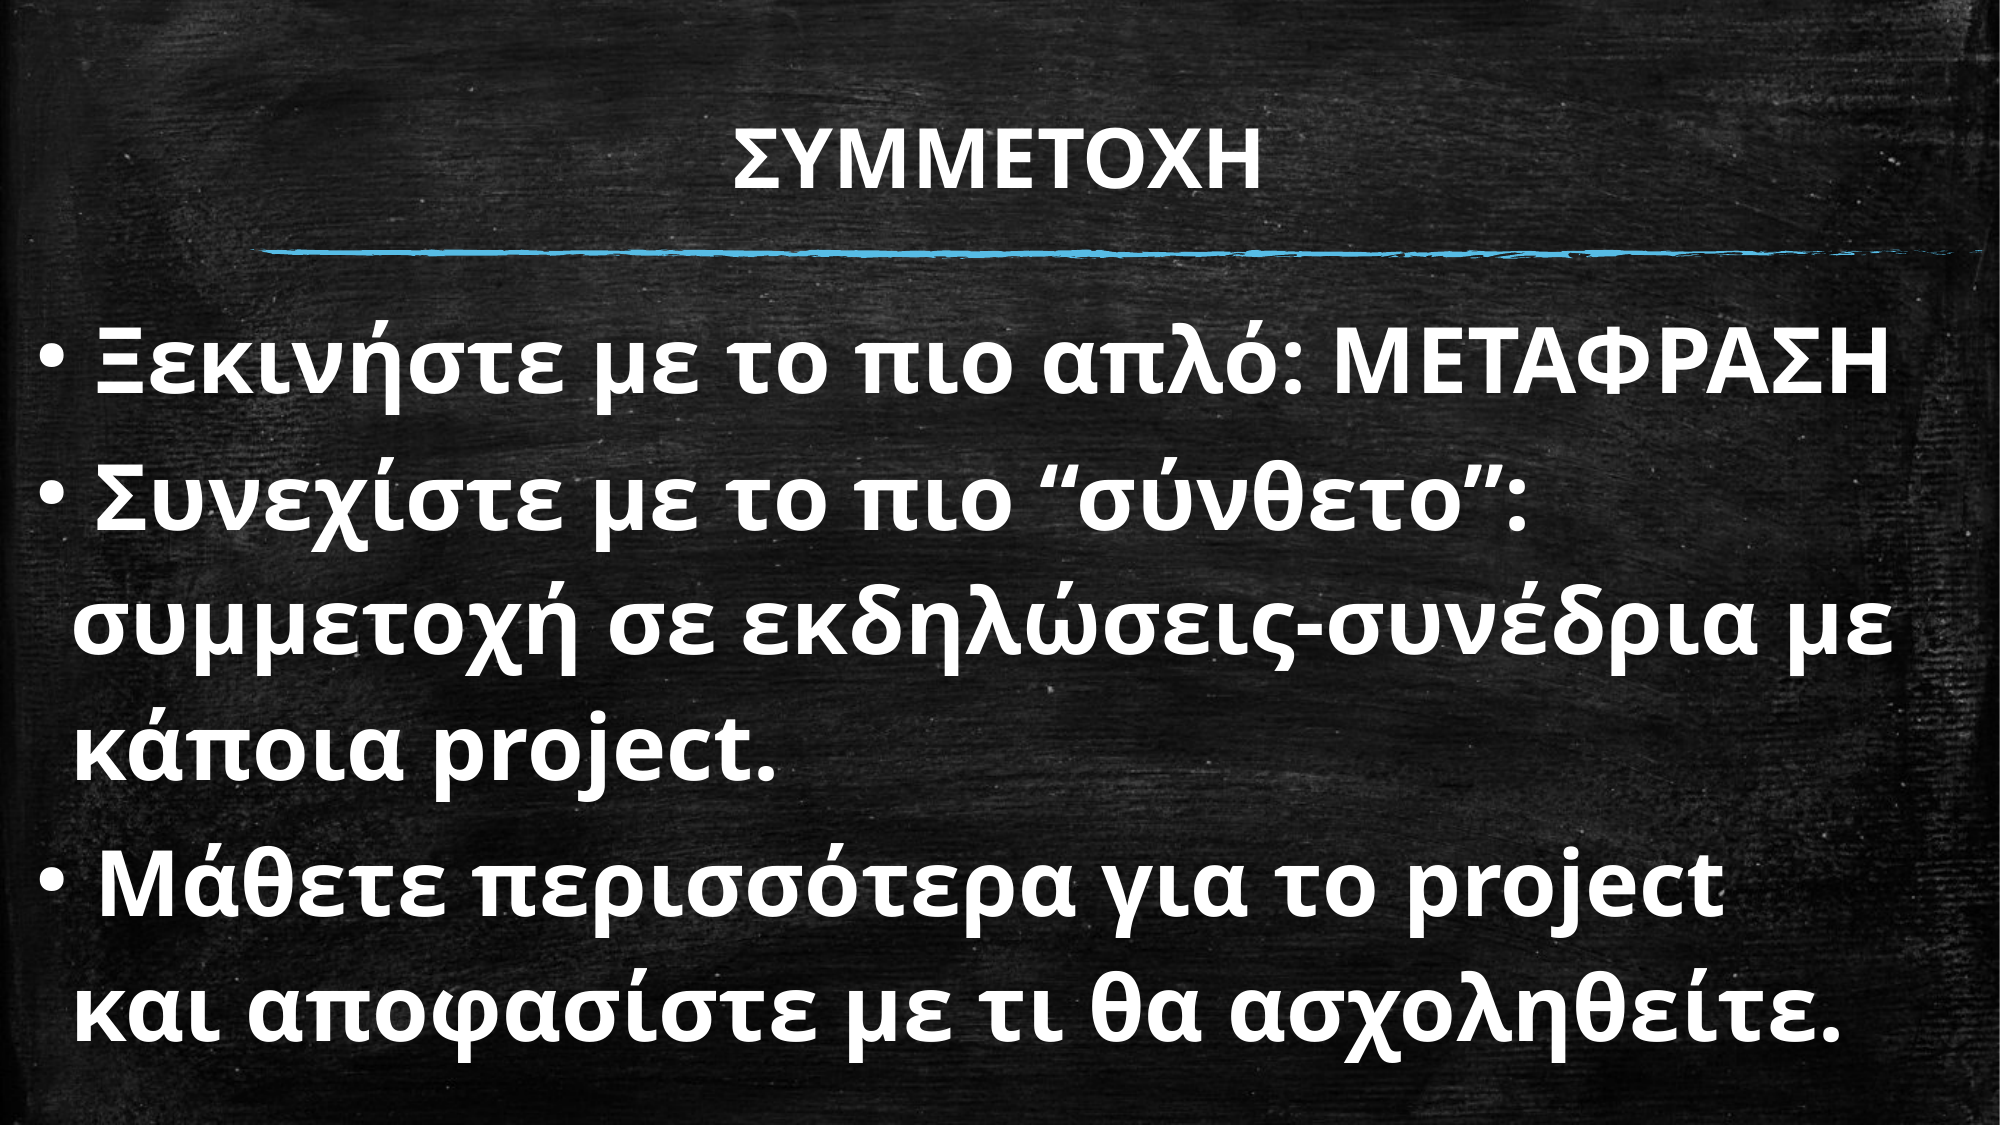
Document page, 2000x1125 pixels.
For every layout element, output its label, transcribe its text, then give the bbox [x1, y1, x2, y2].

picture [0, 0, 2000, 1125]
title ΣΥΜΜΕΤΟΧΗ [249, 45, 1750, 213]
subtitle Ξεκινήστε με το πιο απλό: ΜΕΤΑΦΡΑΣΗ Συνεχίστε με το πιο “σύνθετο”: συμμετοχή σε εκδηλώσεις-συνέδρια με κάποια project. Μάθετε περισσότερα για το project και αποφασίστε με τι θα ασχοληθείτε. [35, 295, 1902, 1086]
